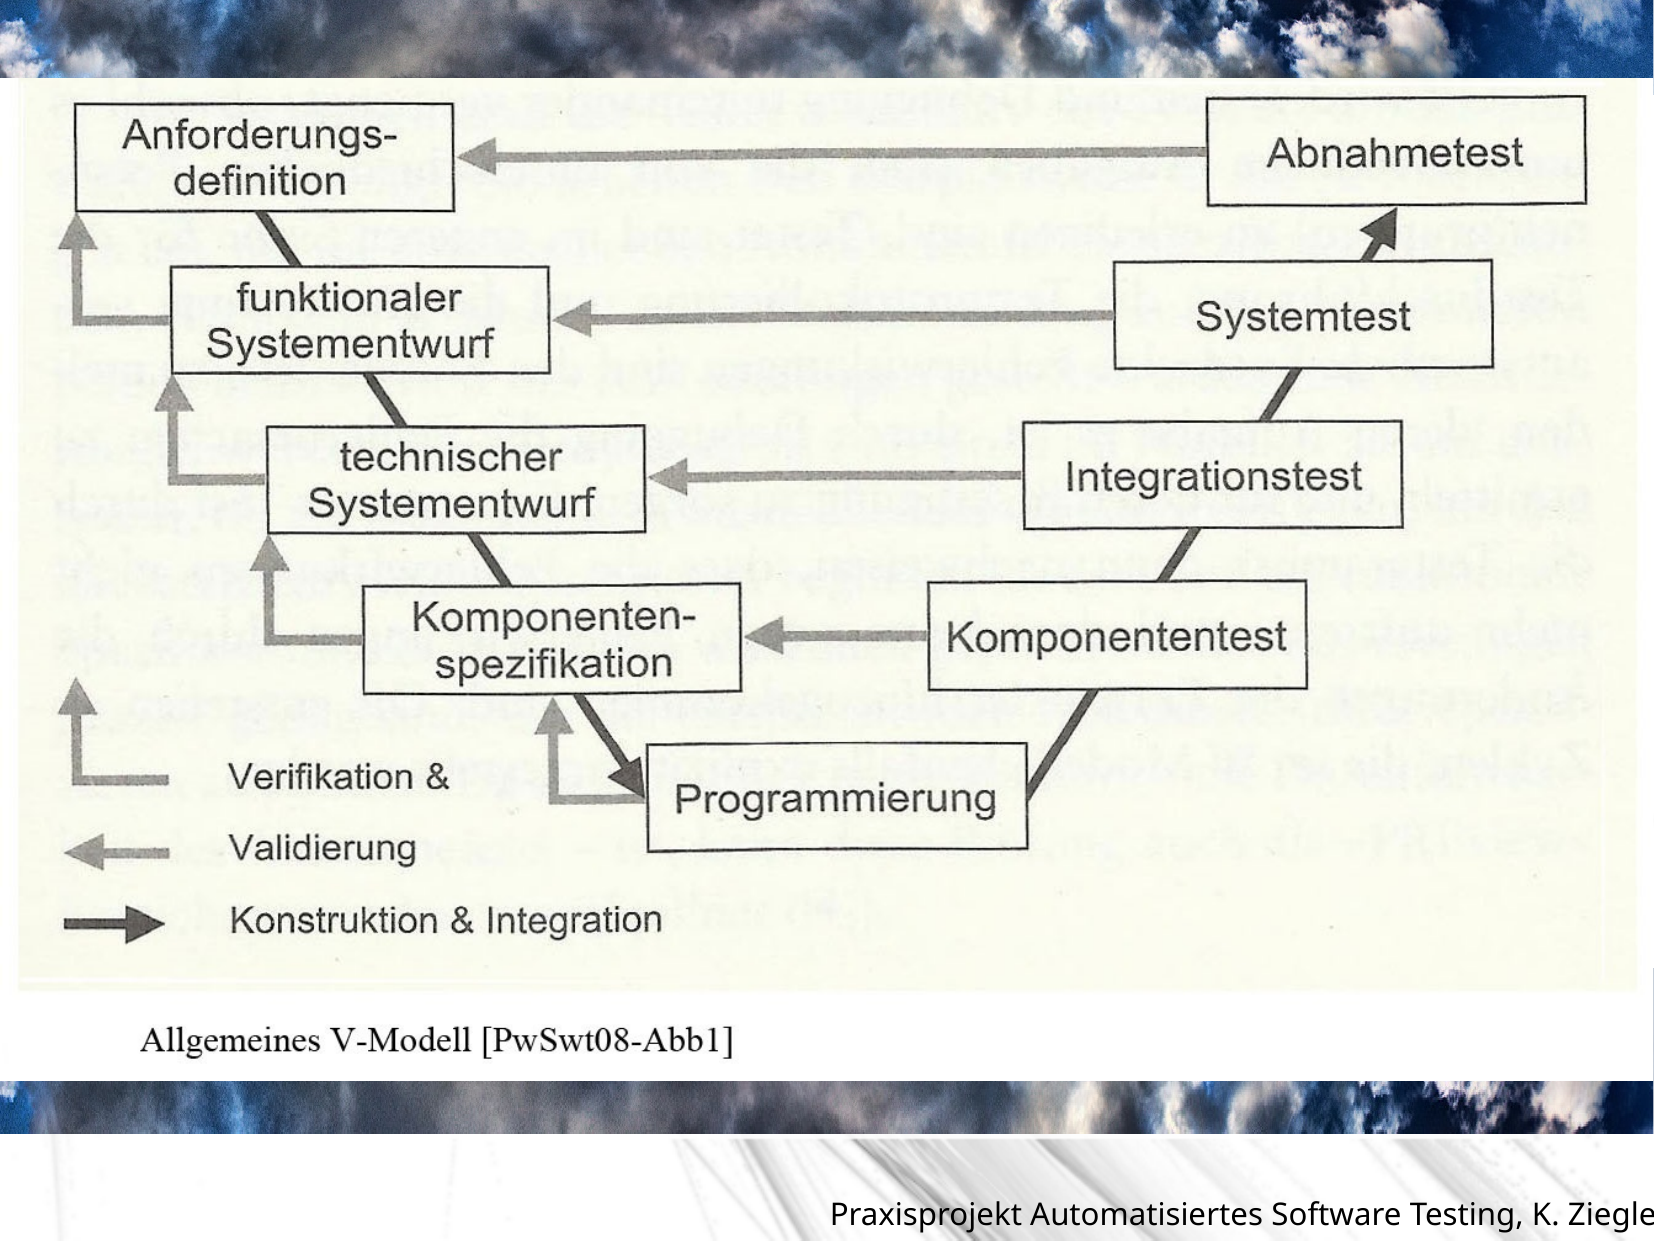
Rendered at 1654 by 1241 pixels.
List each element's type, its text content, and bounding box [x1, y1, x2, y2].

picture [0, 0, 1654, 1241]
text_box Praxisprojekt Automatisiertes Software Testing, K. Ziegler [814, 1184, 1654, 1241]
